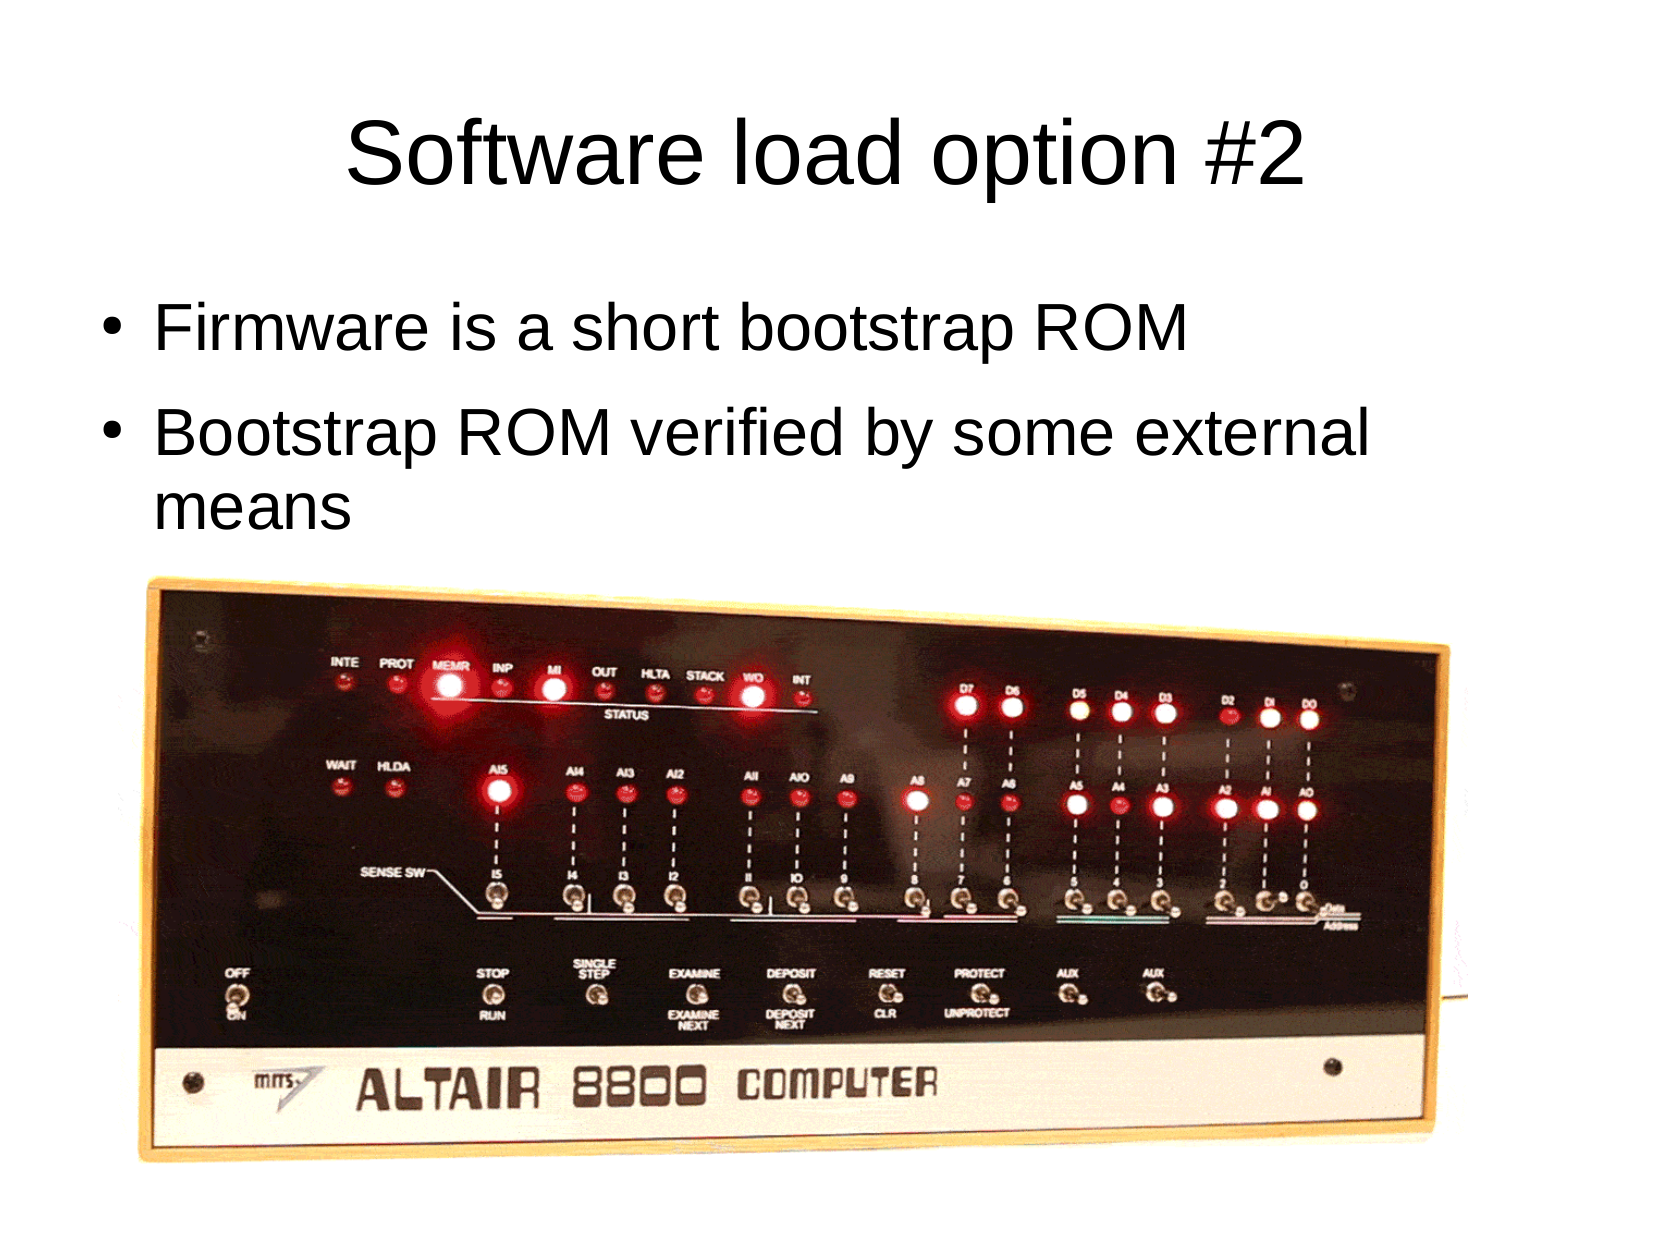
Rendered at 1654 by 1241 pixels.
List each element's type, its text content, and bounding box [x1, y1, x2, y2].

list Firmware is a short bootstrap ROM Bootstrap ROM verified by some external means [82, 290, 1571, 1010]
title Software load option #2 [82, 49, 1571, 257]
picture [118, 533, 1468, 1205]
